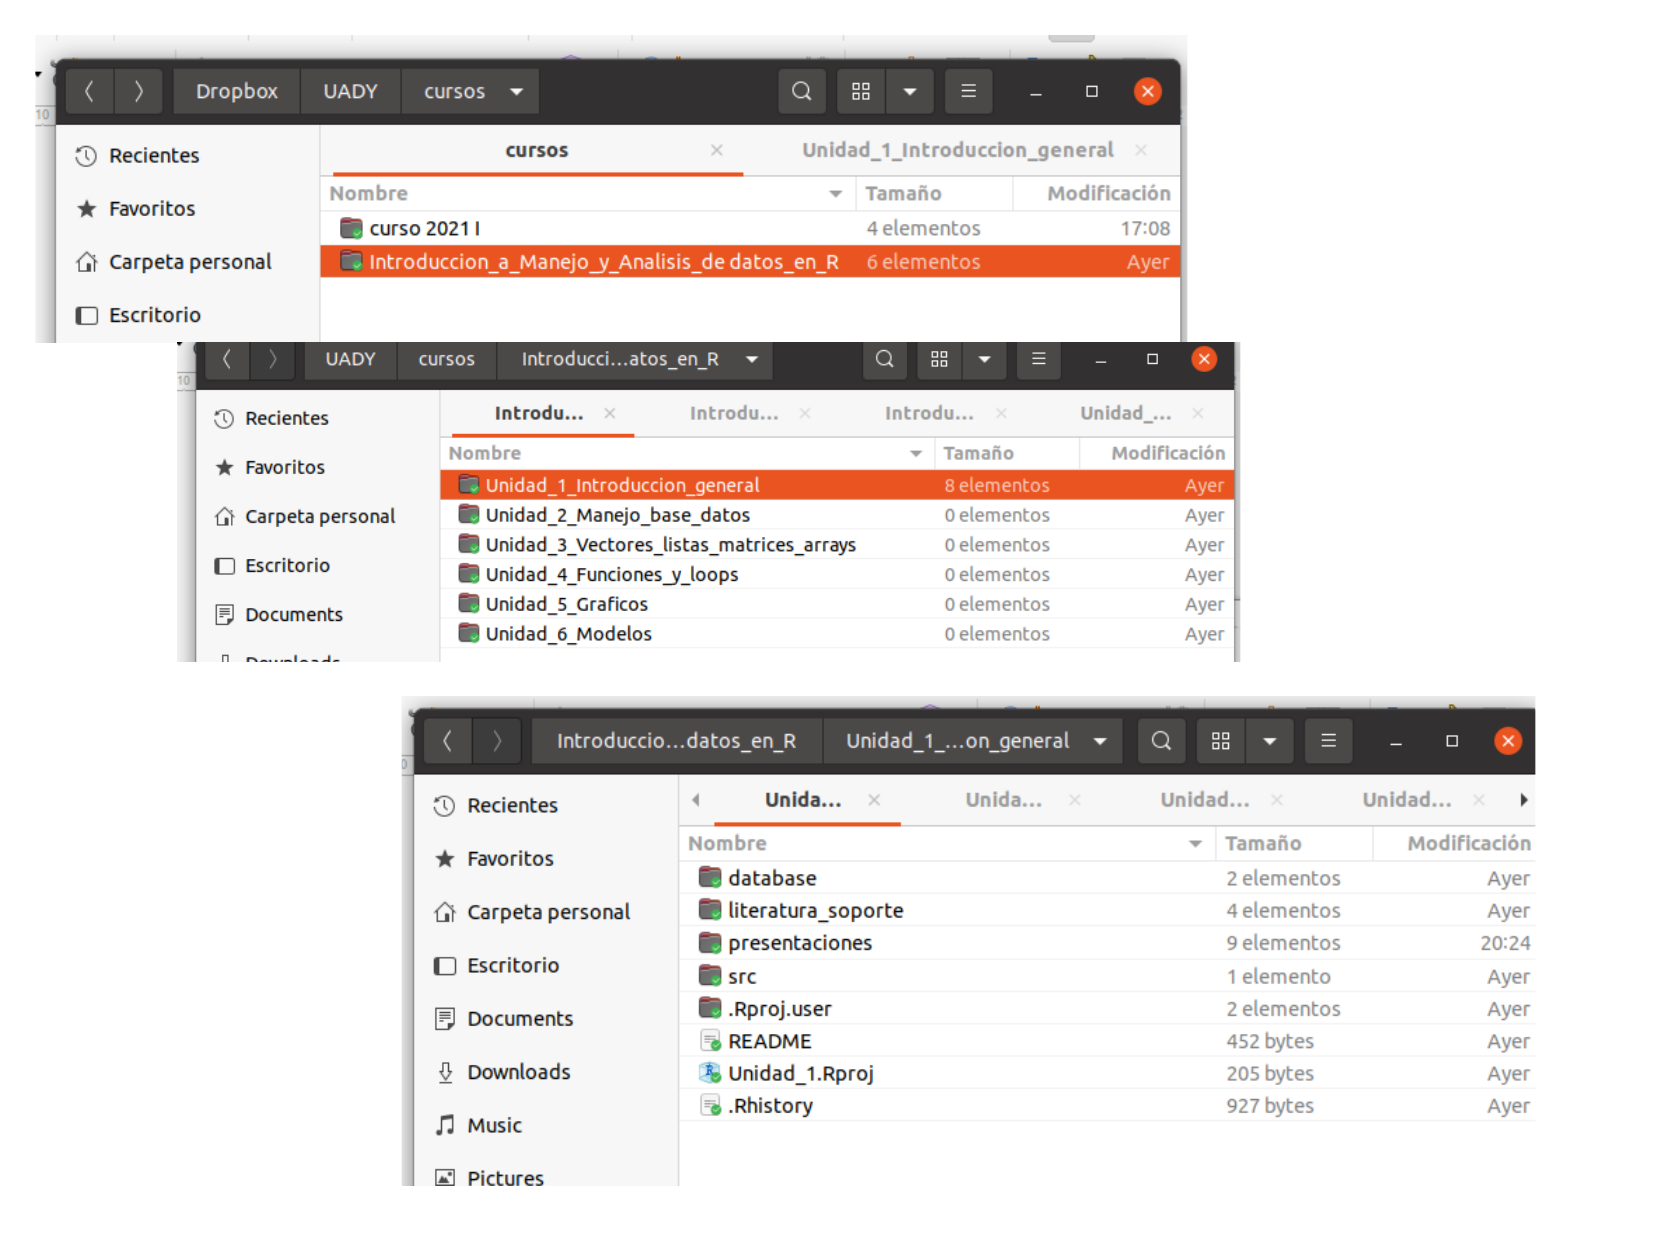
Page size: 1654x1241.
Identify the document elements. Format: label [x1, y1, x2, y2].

picture [401, 696, 1536, 1186]
picture [35, 35, 1241, 662]
